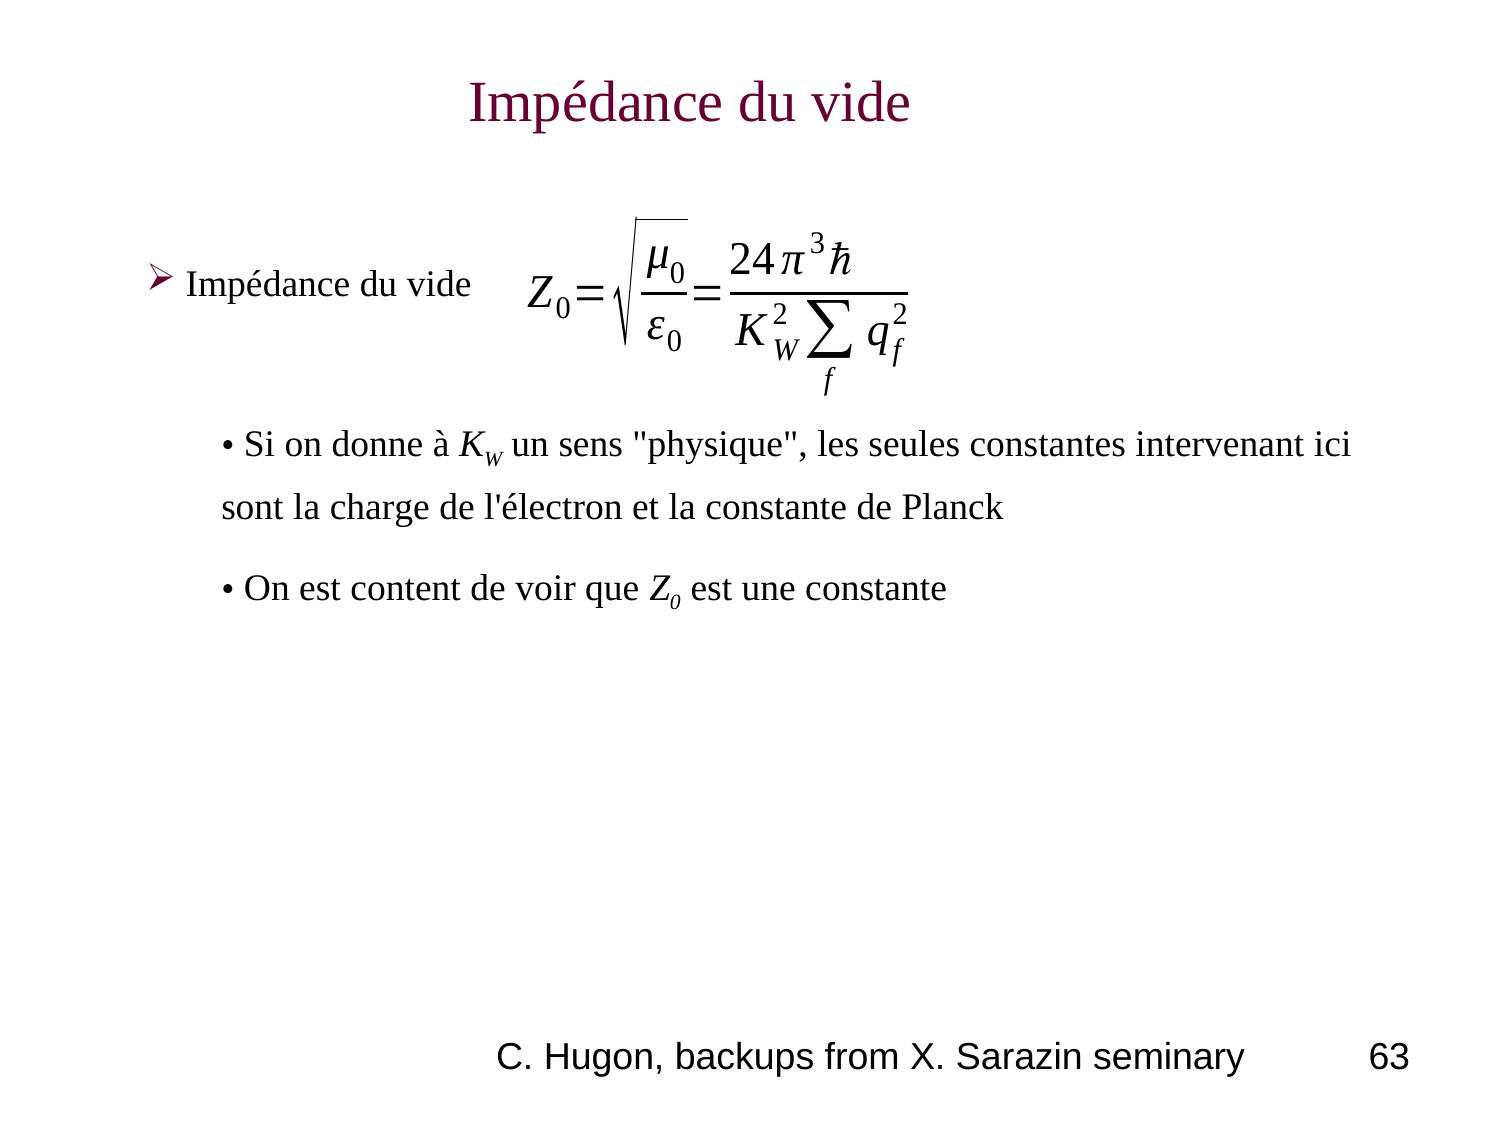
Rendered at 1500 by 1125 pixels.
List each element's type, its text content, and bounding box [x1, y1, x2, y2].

text_box Impédance du vide Si on donne à KW un sens "physique", les seules constantes intervenant ici sont la charge de l'électron et la constante de Planck On est content de voir que Z0 est une constante [131, 239, 1412, 622]
chart [515, 215, 927, 239]
text_box Impédance du vide [453, 54, 927, 141]
